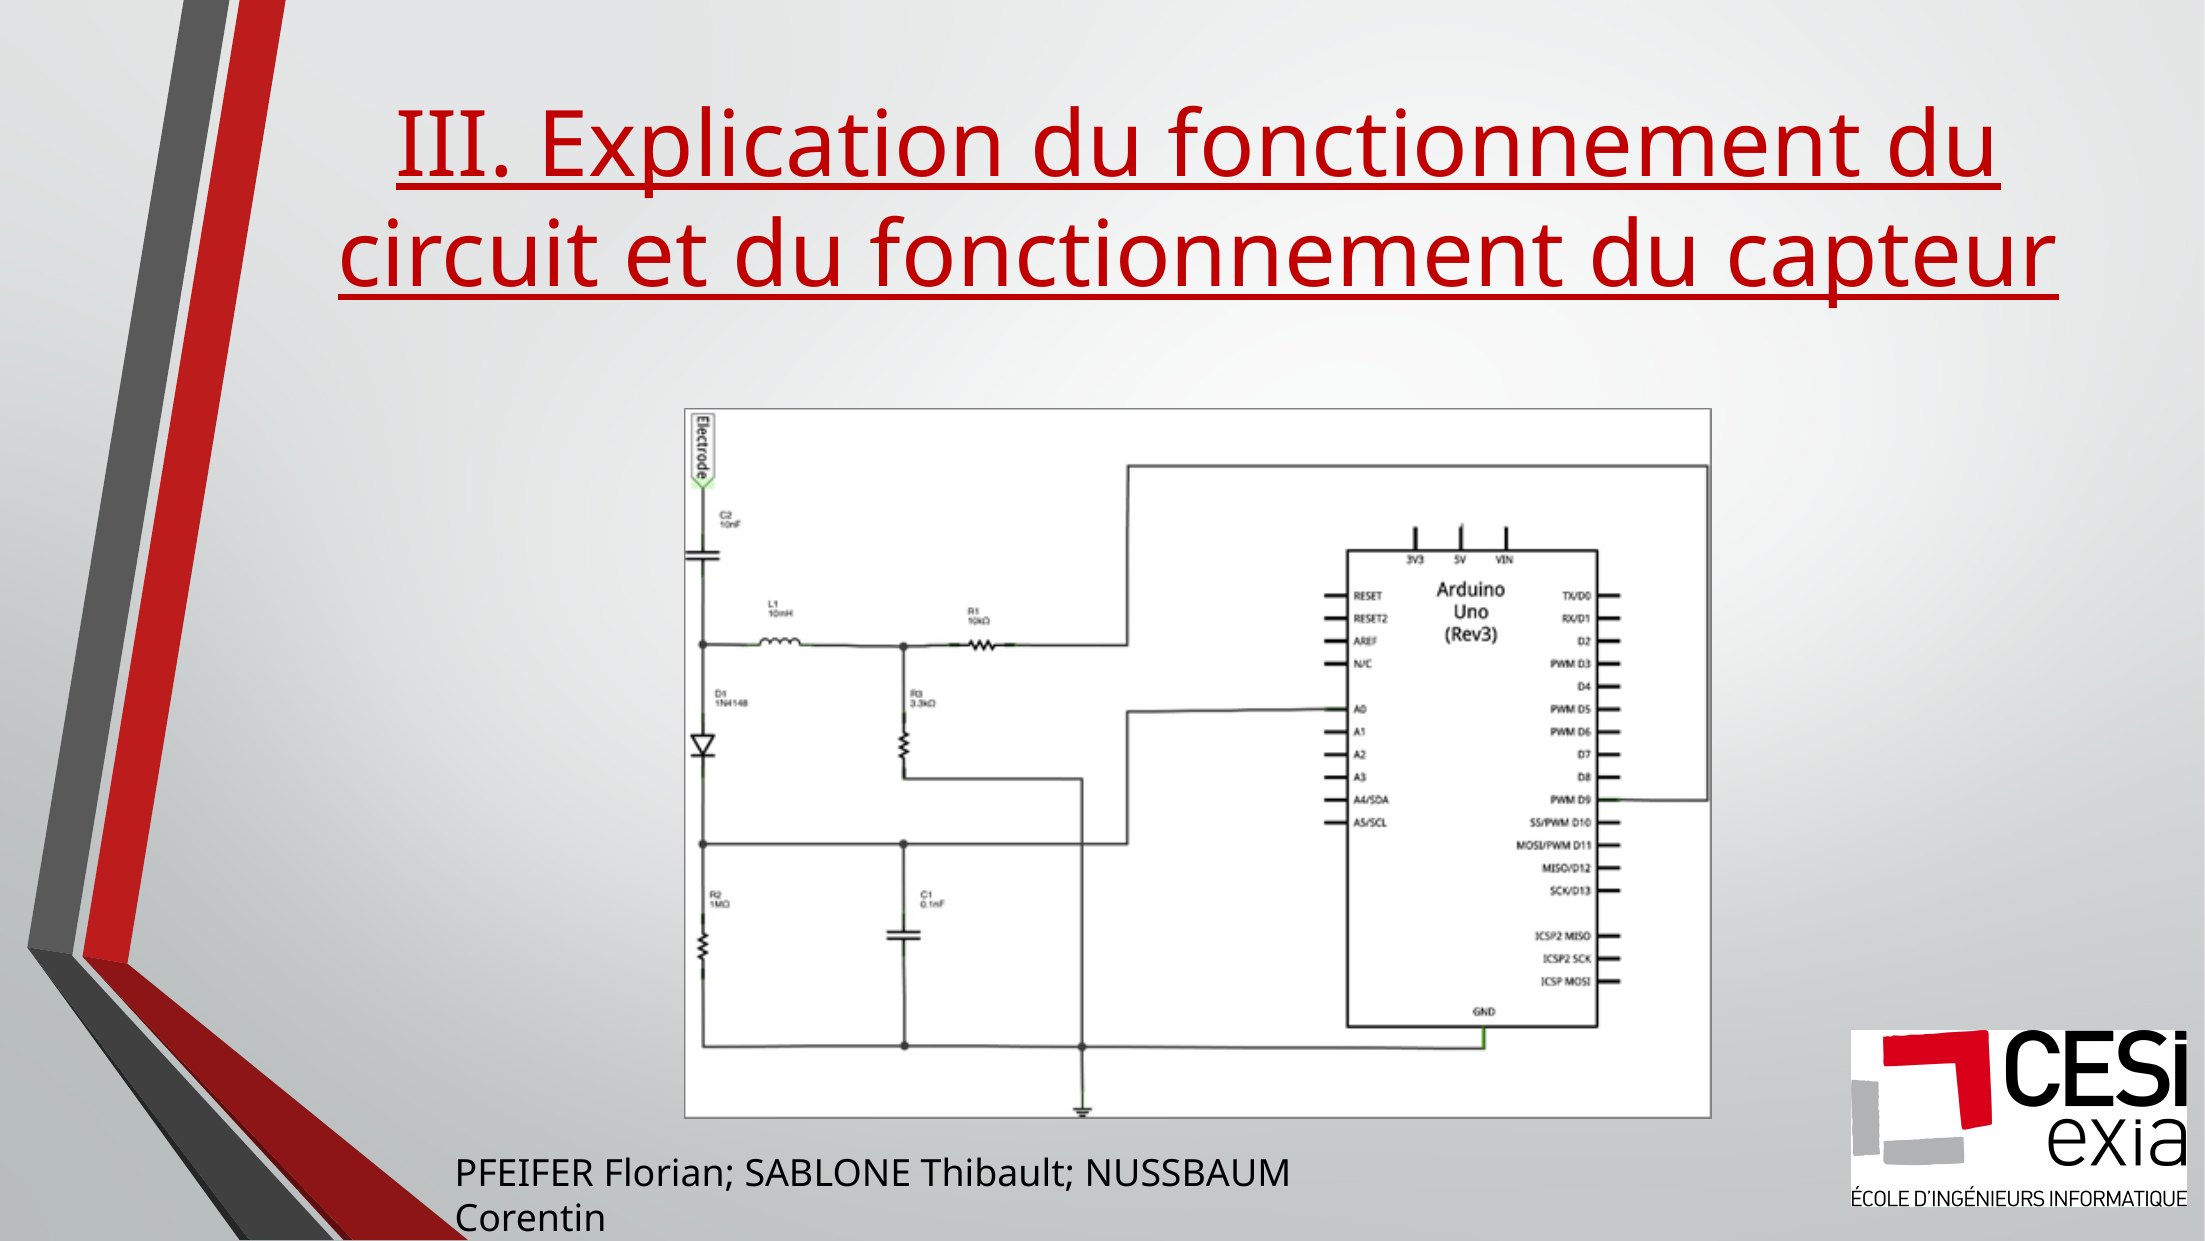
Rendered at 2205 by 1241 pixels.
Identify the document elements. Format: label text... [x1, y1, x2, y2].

picture [1851, 1030, 2187, 1207]
title III. Explication du fonctionnement du circuit et du fonctionnement du capteur [292, 36, 2105, 354]
text_box PFEIFER Florian; SABLONE Thibault; NUSSBAUM Corentin [439, 1141, 1382, 1203]
picture [684, 408, 1712, 1119]
